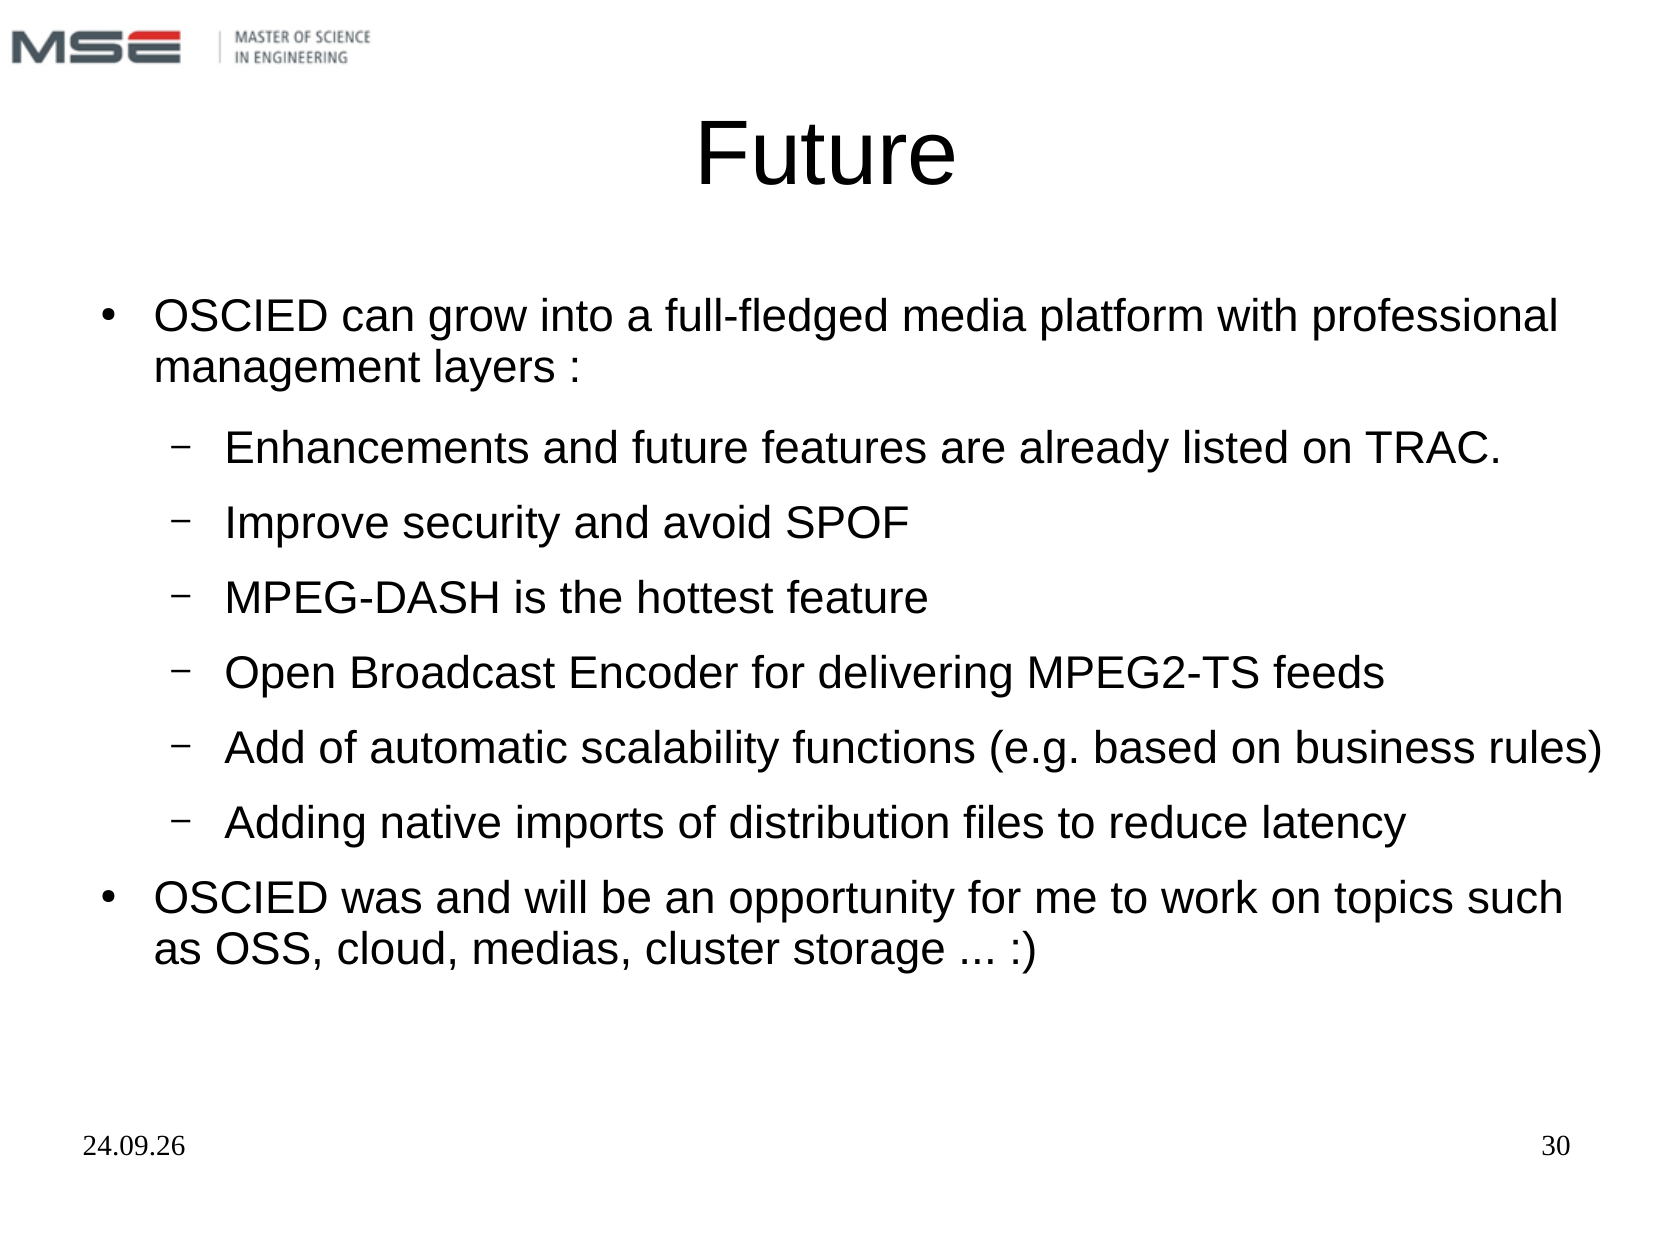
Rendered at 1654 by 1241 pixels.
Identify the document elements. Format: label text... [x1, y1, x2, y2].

picture [3, 0, 402, 107]
title Future [82, 49, 1571, 257]
list OSCIED can grow into a full-fledged media platform with professional management layers : Enhancements and future features are already listed on TRAC. Improve security and avoid SPOF MPEG-DASH is the hottest feature Open Broadcast Encoder for delivering MPEG2-TS feeds Add of automatic scalability functions (e.g. based on business rules) Adding native imports of distribution files to reduce latency OSCIED was and will be an opportunity for me to work on topics such as OSS, cloud, medias, cluster storage ... :) [82, 290, 1607, 1052]
